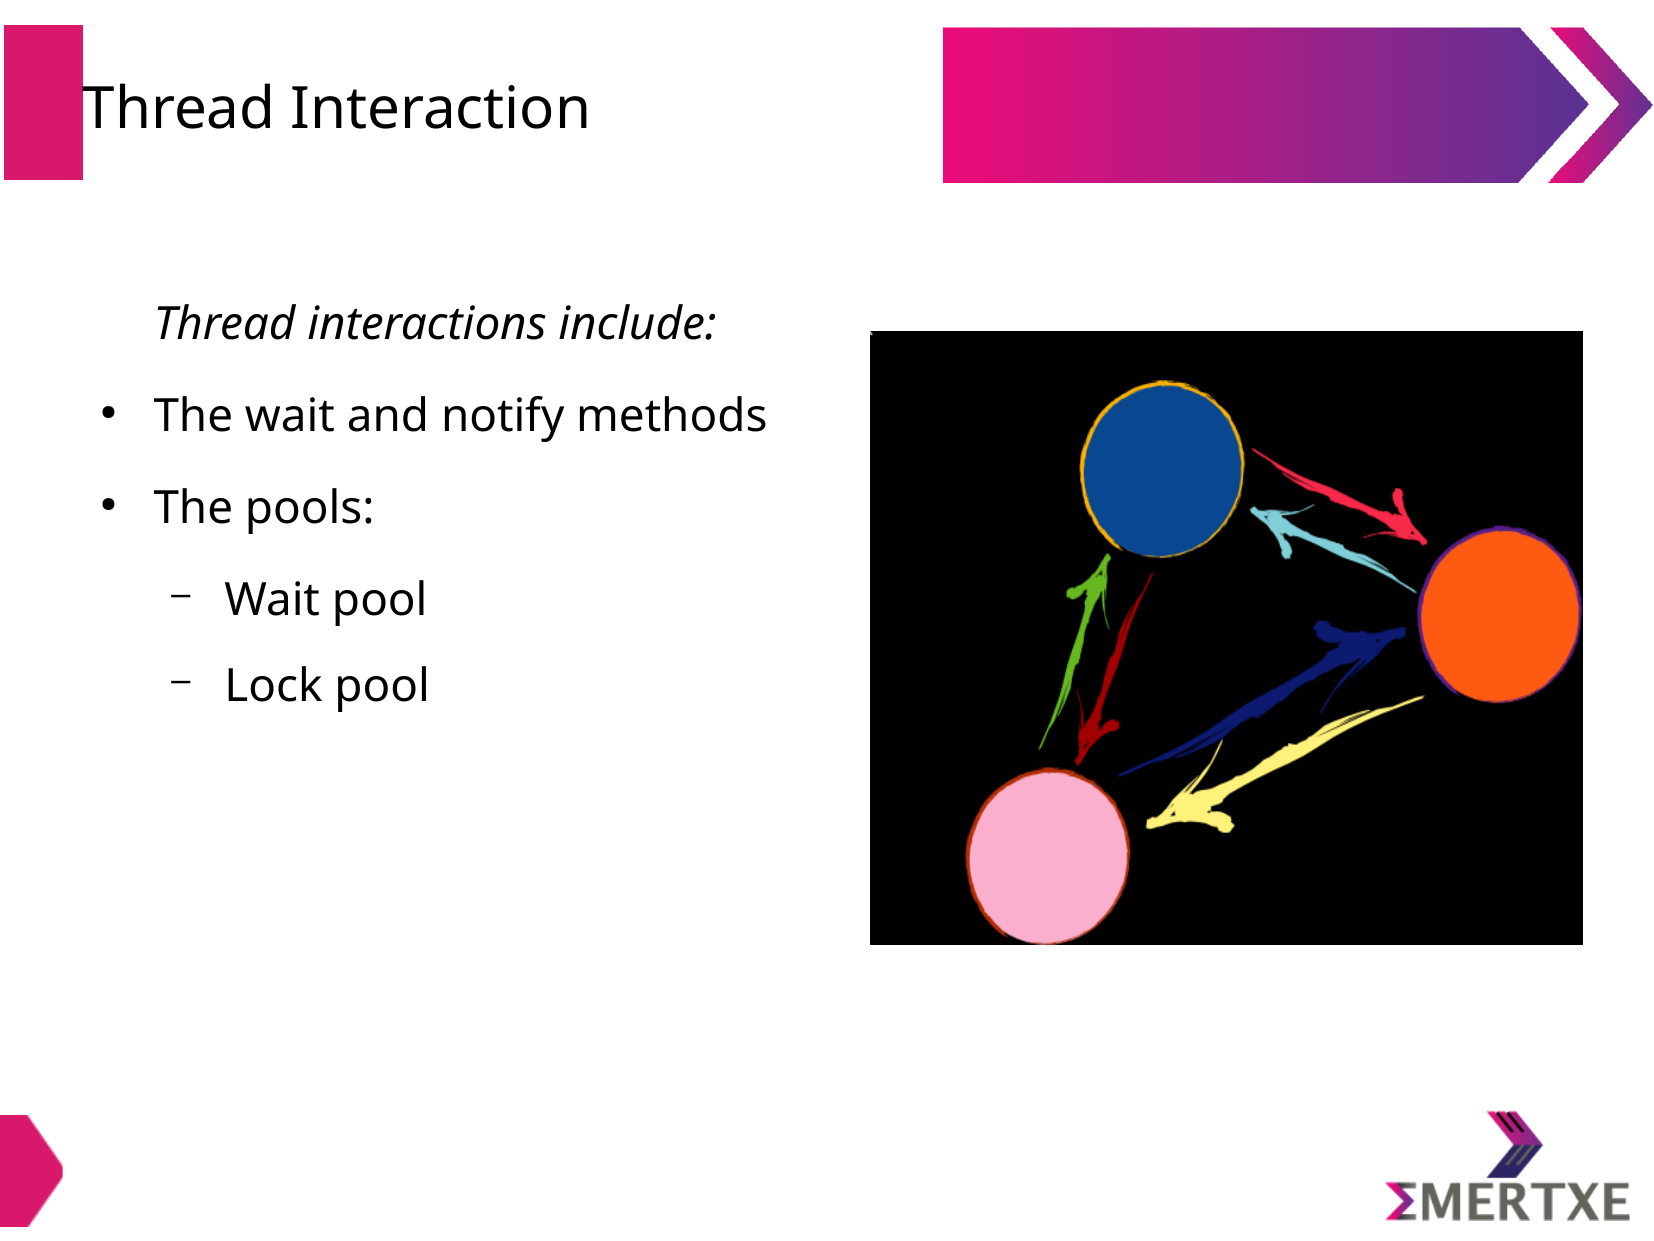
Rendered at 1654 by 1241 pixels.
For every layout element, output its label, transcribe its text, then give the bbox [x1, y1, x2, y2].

picture [1385, 1107, 1631, 1221]
picture [870, 331, 1583, 946]
title Thread Interaction [82, 2, 1571, 210]
picture [1571, 27, 1653, 183]
list Thread interactions include: The wait and notify methods The pools: Wait pool Lock pool [82, 290, 1571, 1010]
